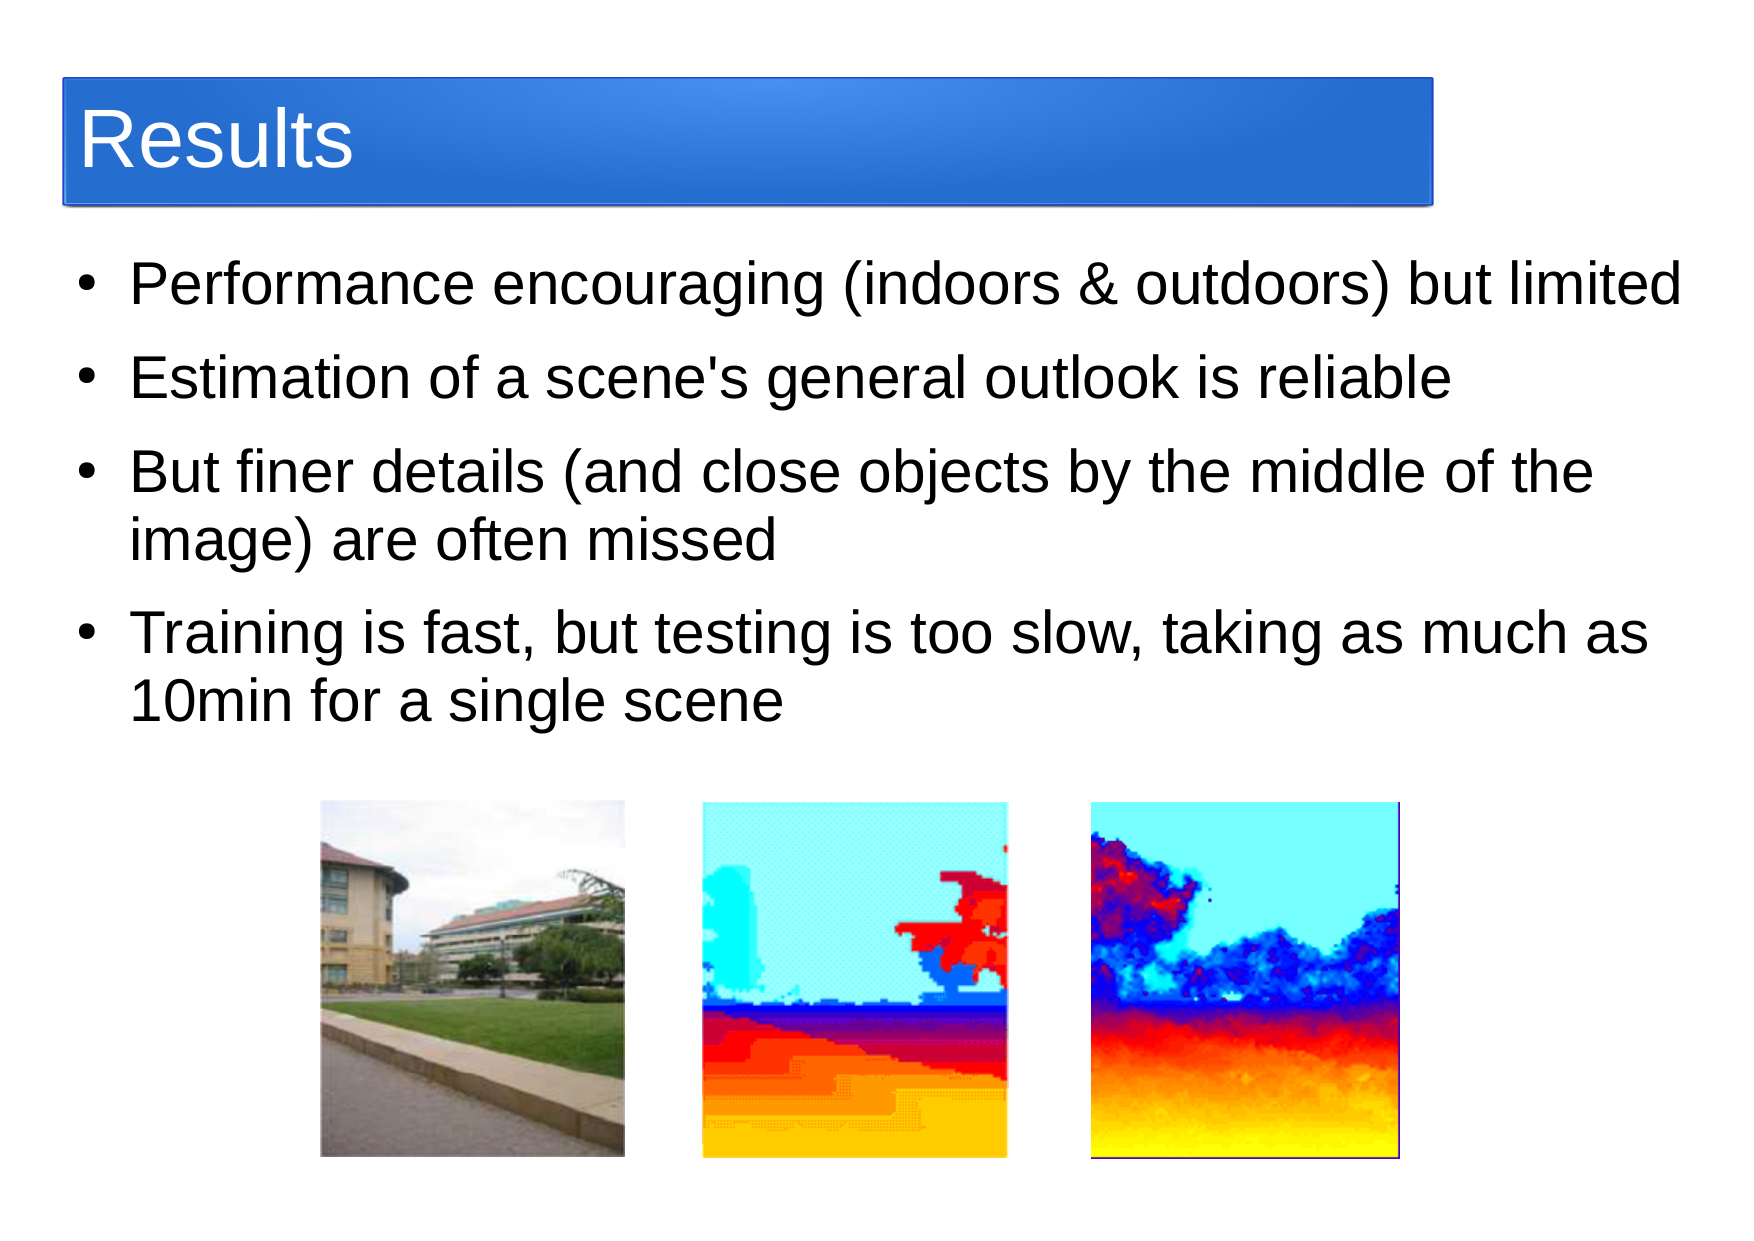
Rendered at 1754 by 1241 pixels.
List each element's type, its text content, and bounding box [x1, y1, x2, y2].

list Performance encouraging (indoors & outdoors) but limited Estimation of a scene's general outlook is reliable But finer details (and close objects by the middle of the image) are often missed Training is fast, but testing is too slow, taking as much as 10min for a single scene [58, 249, 1696, 791]
chart [320, 800, 625, 1157]
picture [58, 77, 1439, 209]
title Results [78, 80, 1429, 198]
picture [702, 802, 1009, 1158]
picture [1091, 802, 1400, 1159]
